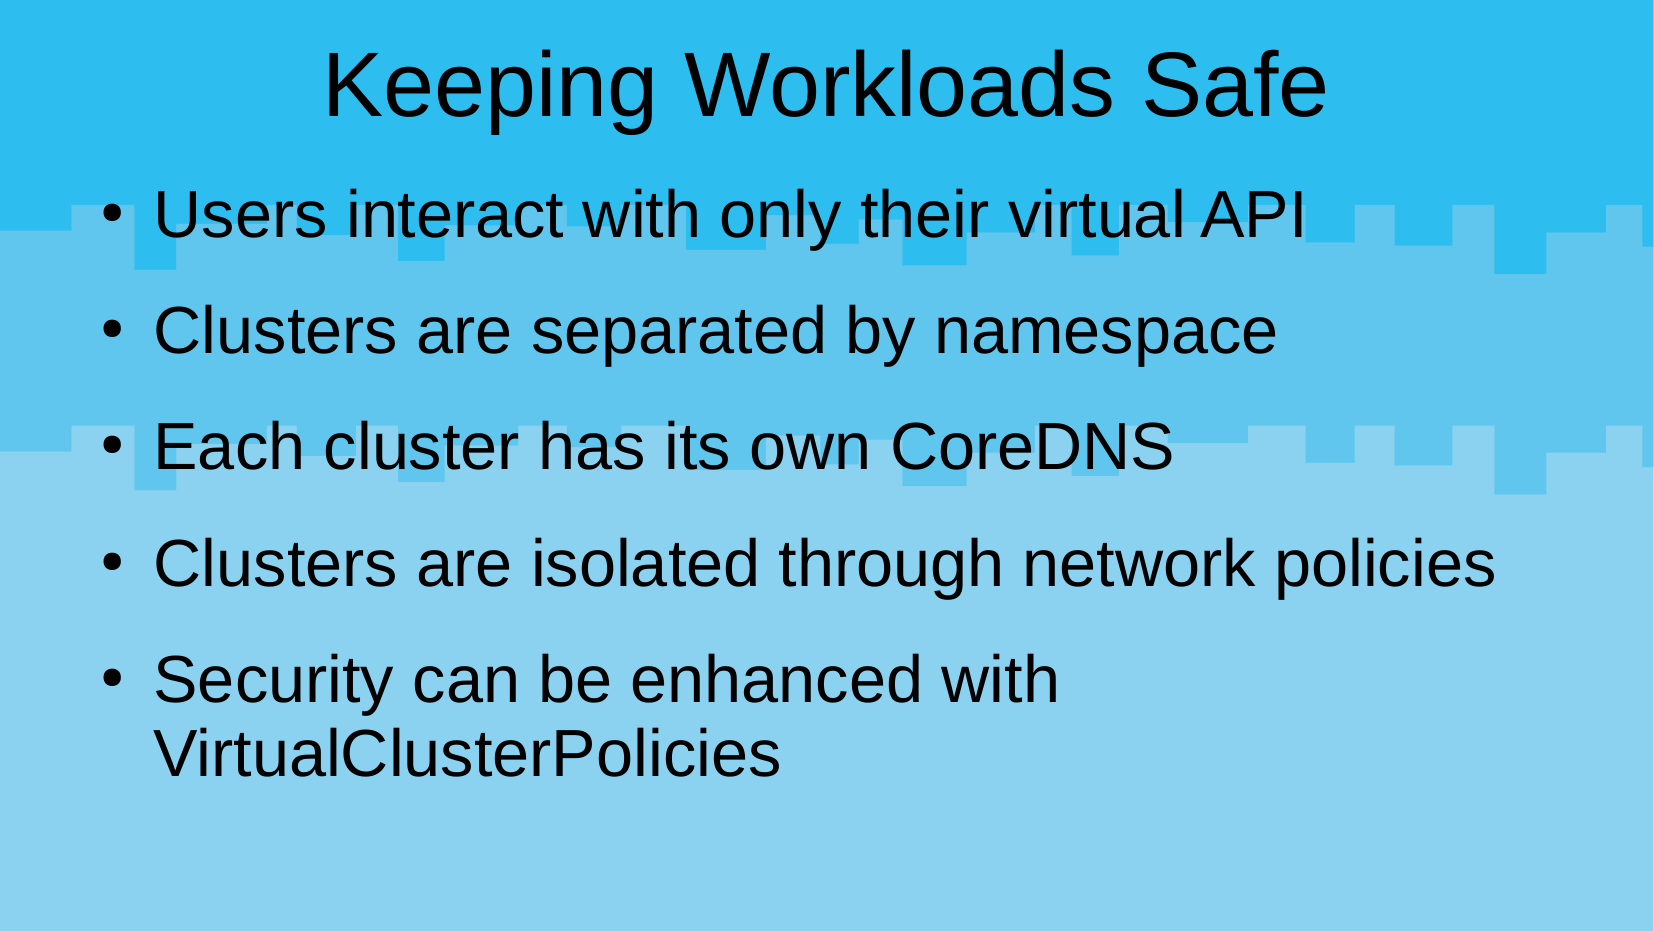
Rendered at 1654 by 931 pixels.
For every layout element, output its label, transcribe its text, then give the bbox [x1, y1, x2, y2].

picture [0, 0, 1654, 931]
title Keeping Workloads Safe [82, 7, 1571, 163]
list Users interact with only their virtual API Clusters are separated by namespace Each cluster has its own CoreDNS Clusters are isolated through network policies Security can be enhanced with VirtualClusterPolicies [82, 177, 1571, 827]
